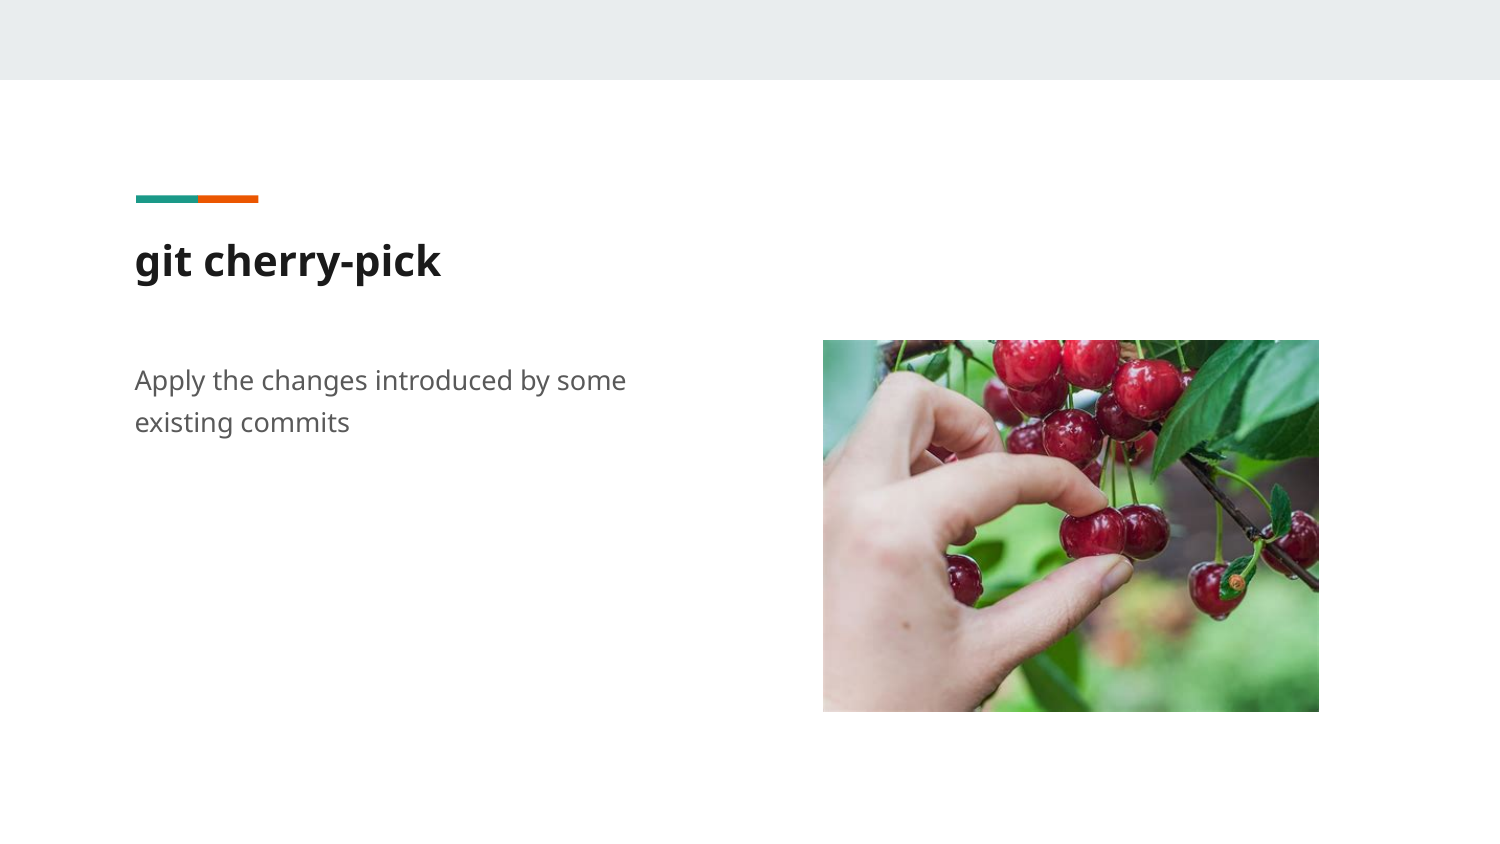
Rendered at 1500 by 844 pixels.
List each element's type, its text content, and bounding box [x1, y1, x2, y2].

picture [823, 340, 1319, 712]
title git cherry-pick [119, 216, 1381, 305]
list Apply the changes introduced by some existing commits [119, 341, 739, 712]
